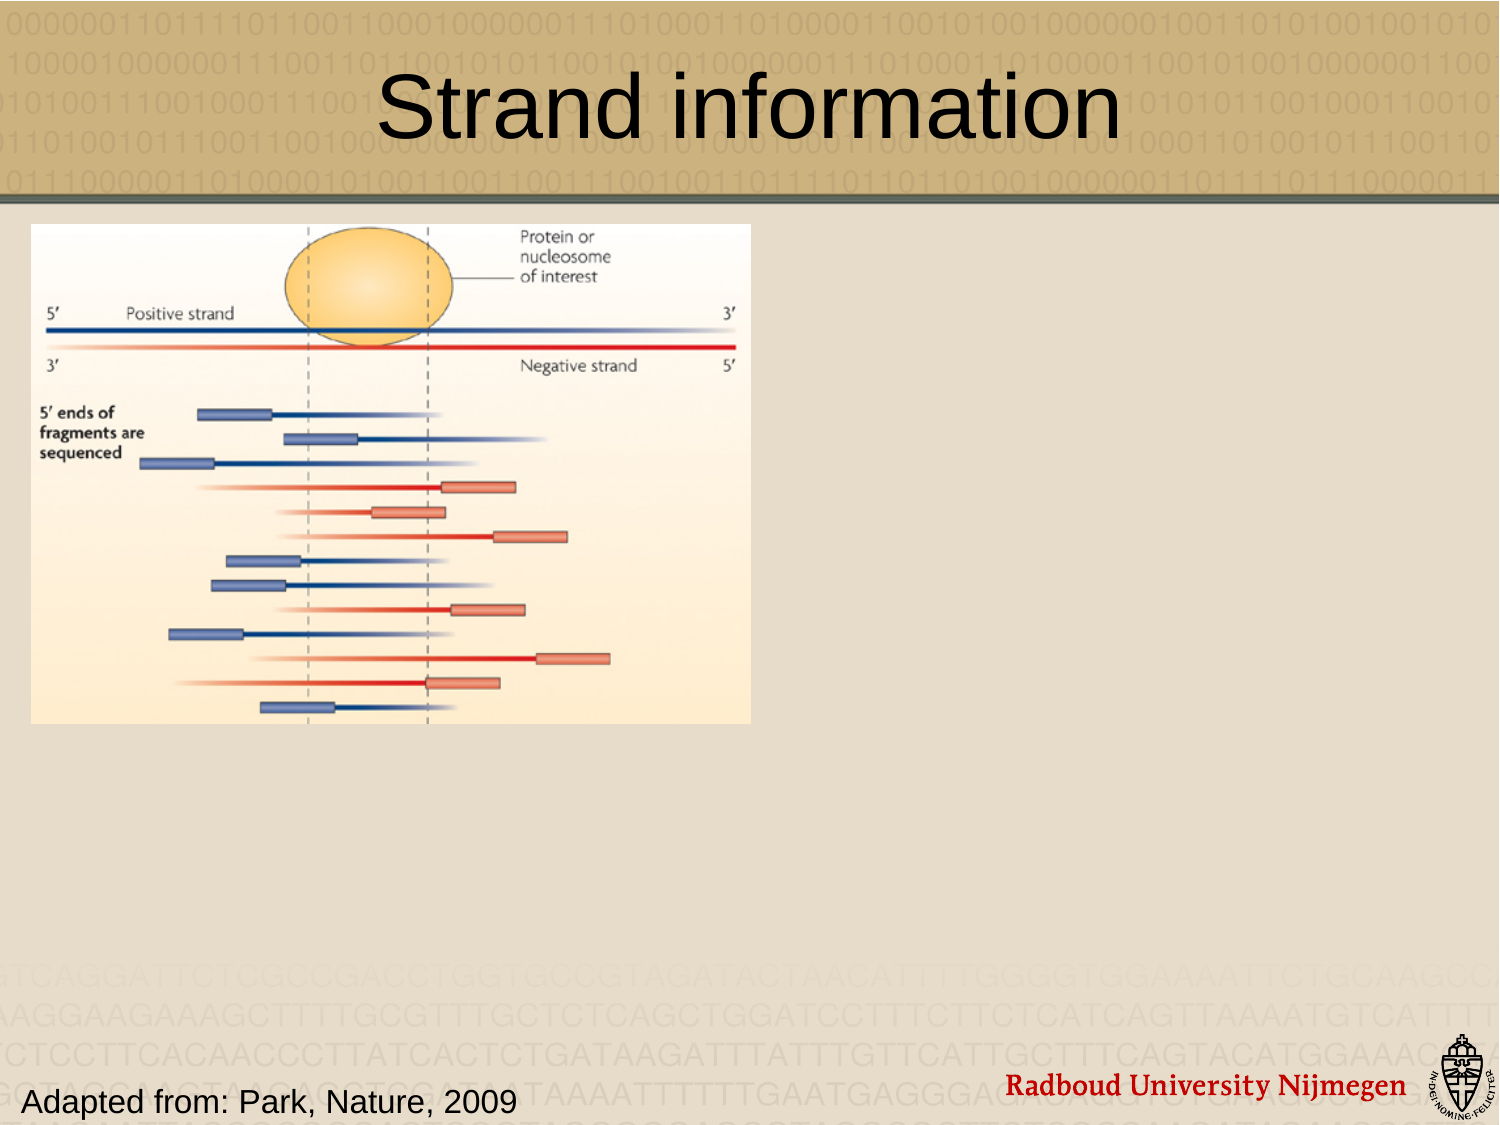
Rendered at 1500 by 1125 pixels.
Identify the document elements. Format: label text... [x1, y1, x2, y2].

text_box Adapted from: Park, Nature, 2009 [6, 1073, 607, 1125]
picture [0, 1, 1500, 1125]
title Strand information [75, 7, 1425, 196]
